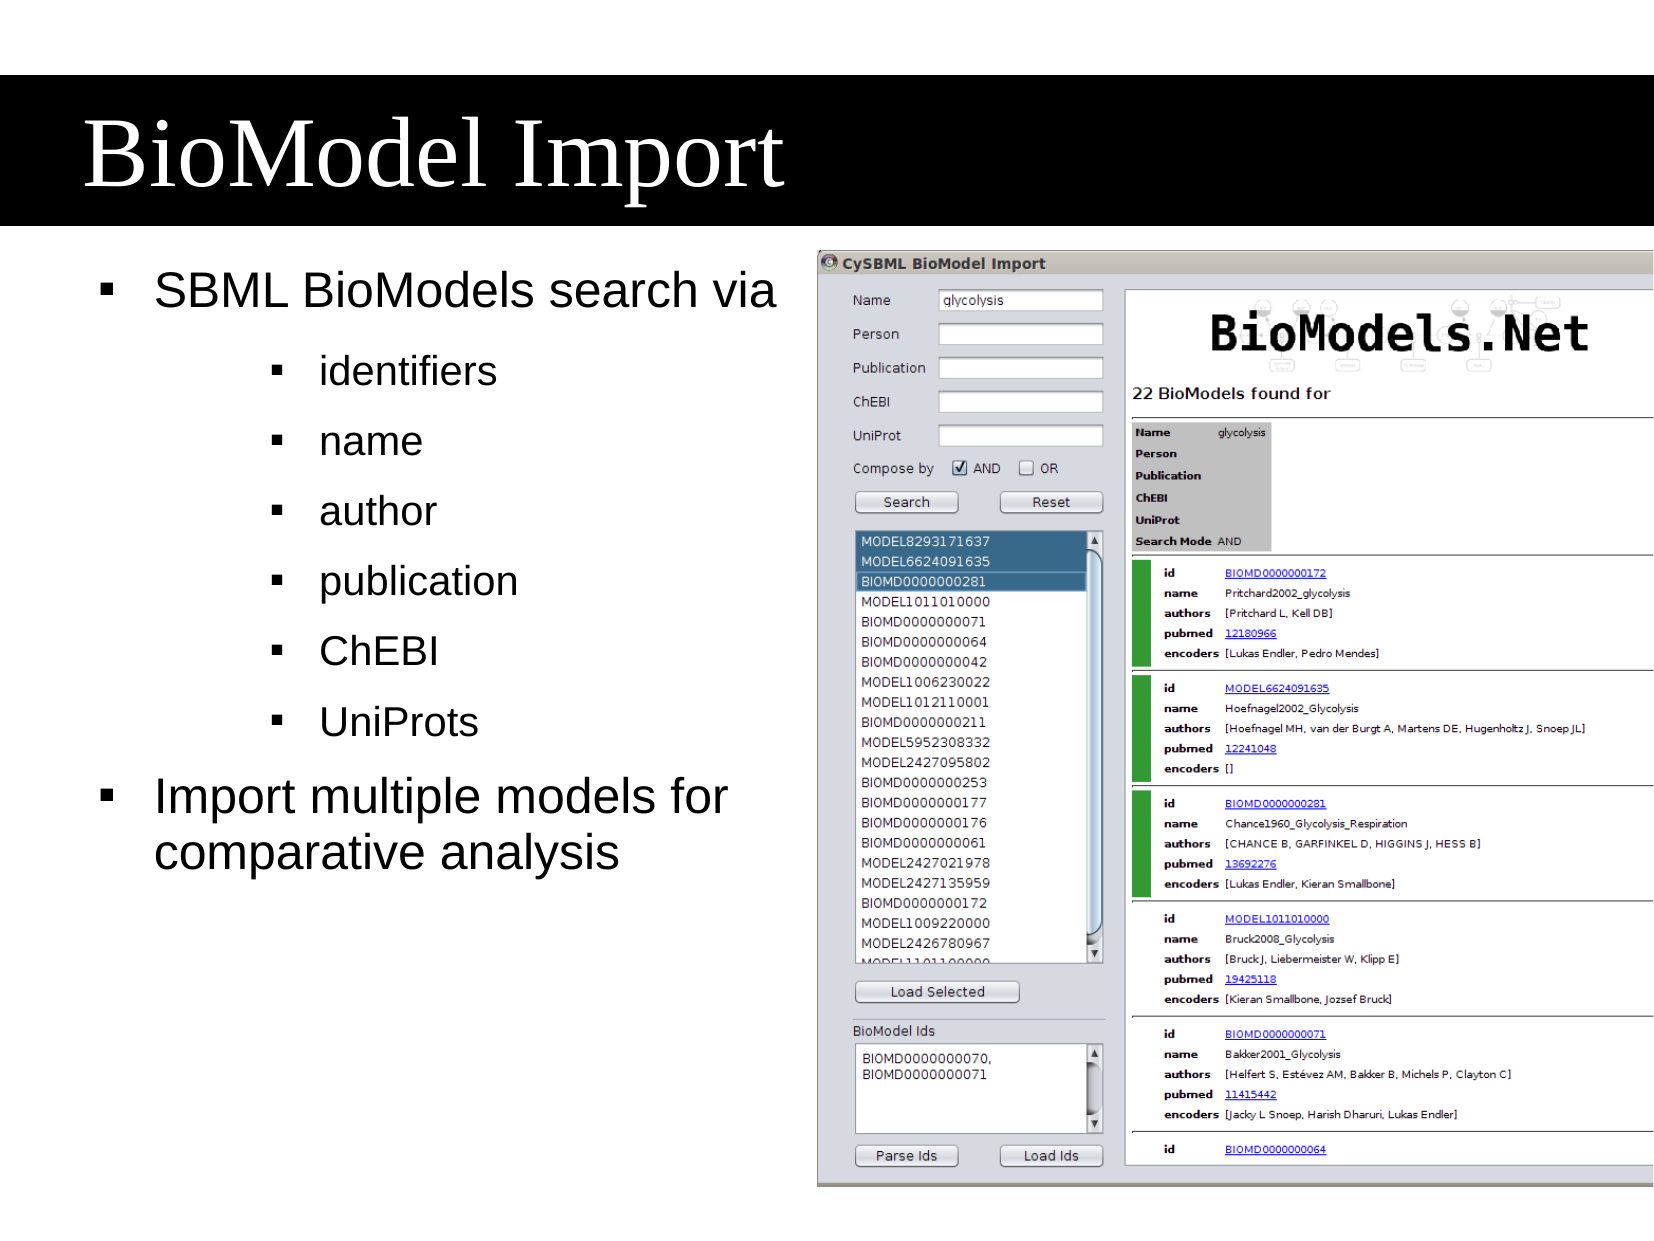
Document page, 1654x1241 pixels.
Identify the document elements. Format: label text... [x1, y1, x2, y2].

list SBML BioModels search via identifiers name author publication ChEBI UniProts Import multiple models for comparative analysis [82, 262, 812, 1036]
picture [817, 250, 1654, 1187]
title BioModel Import [82, 56, 1571, 250]
